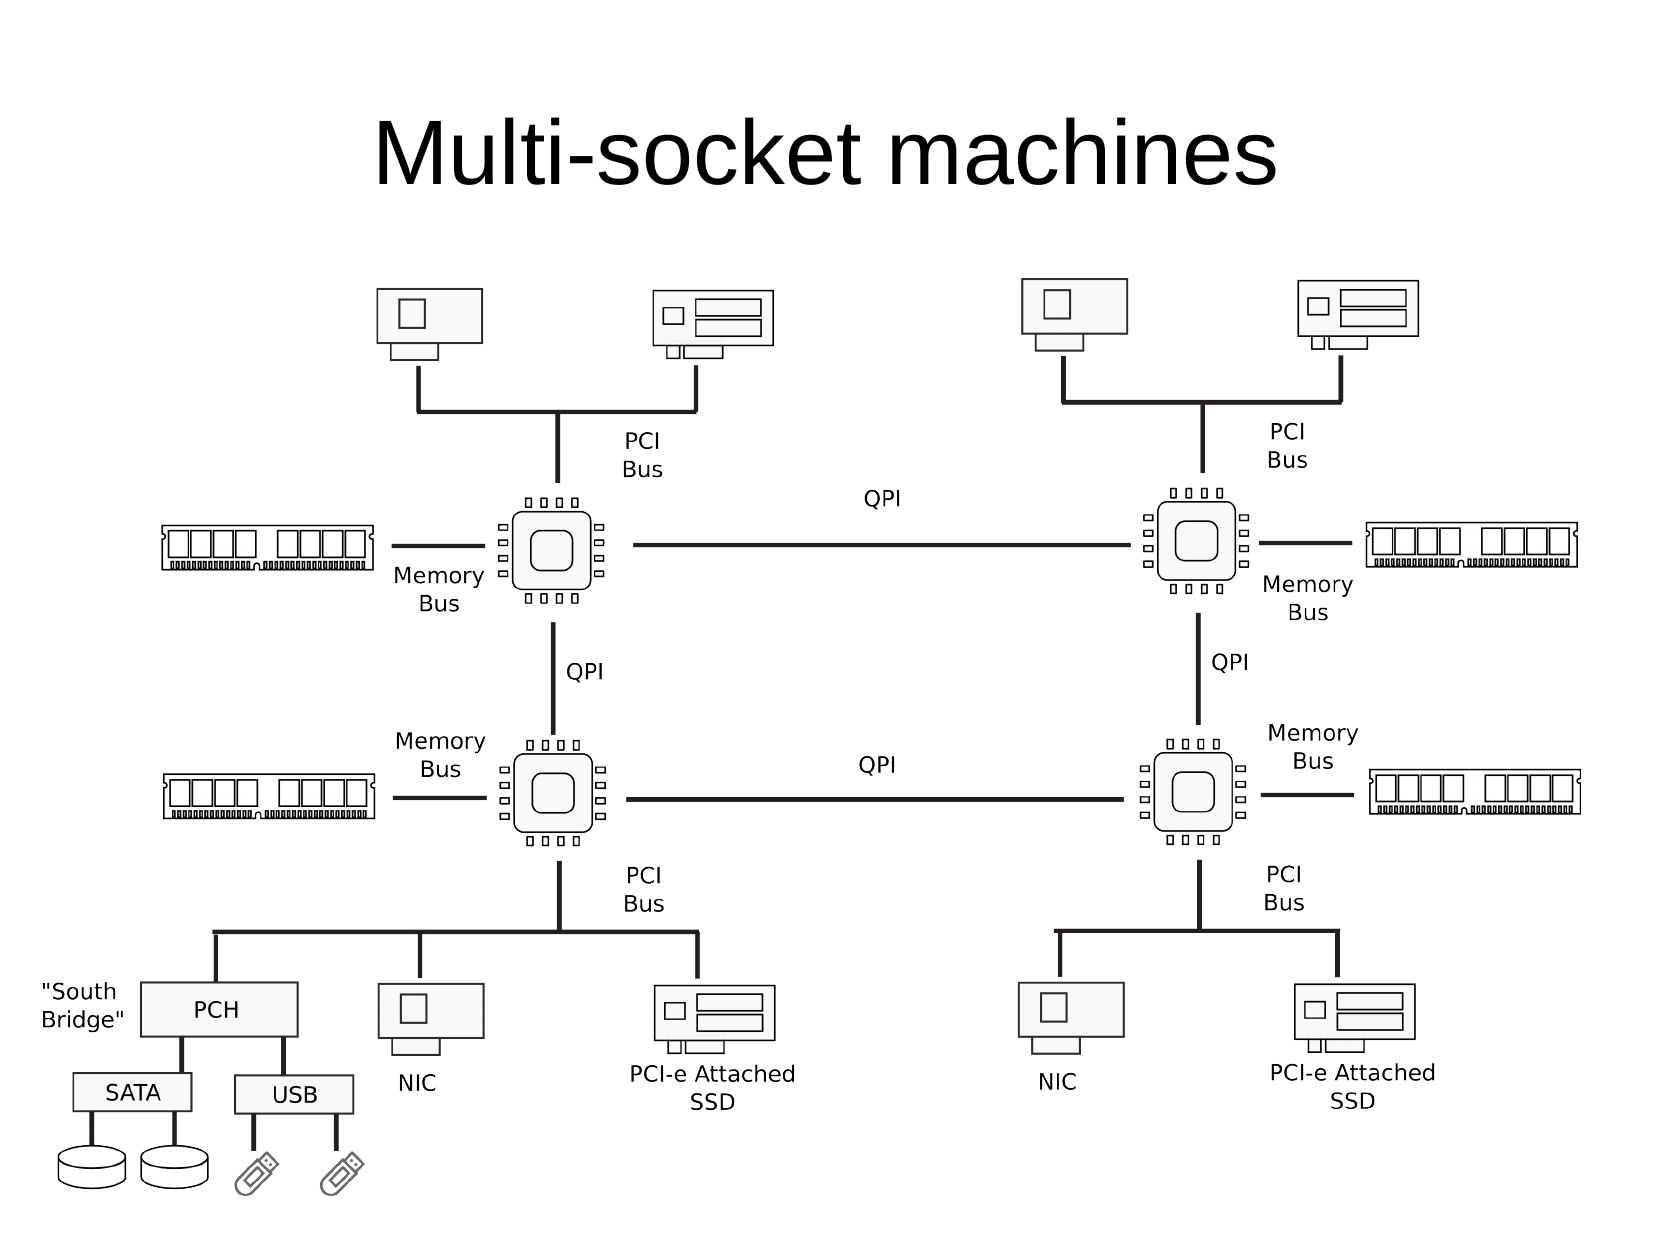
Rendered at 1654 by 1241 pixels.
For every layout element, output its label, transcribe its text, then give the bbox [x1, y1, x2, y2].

title Multi-socket machines [82, 49, 1571, 257]
picture [43, 278, 1581, 1197]
